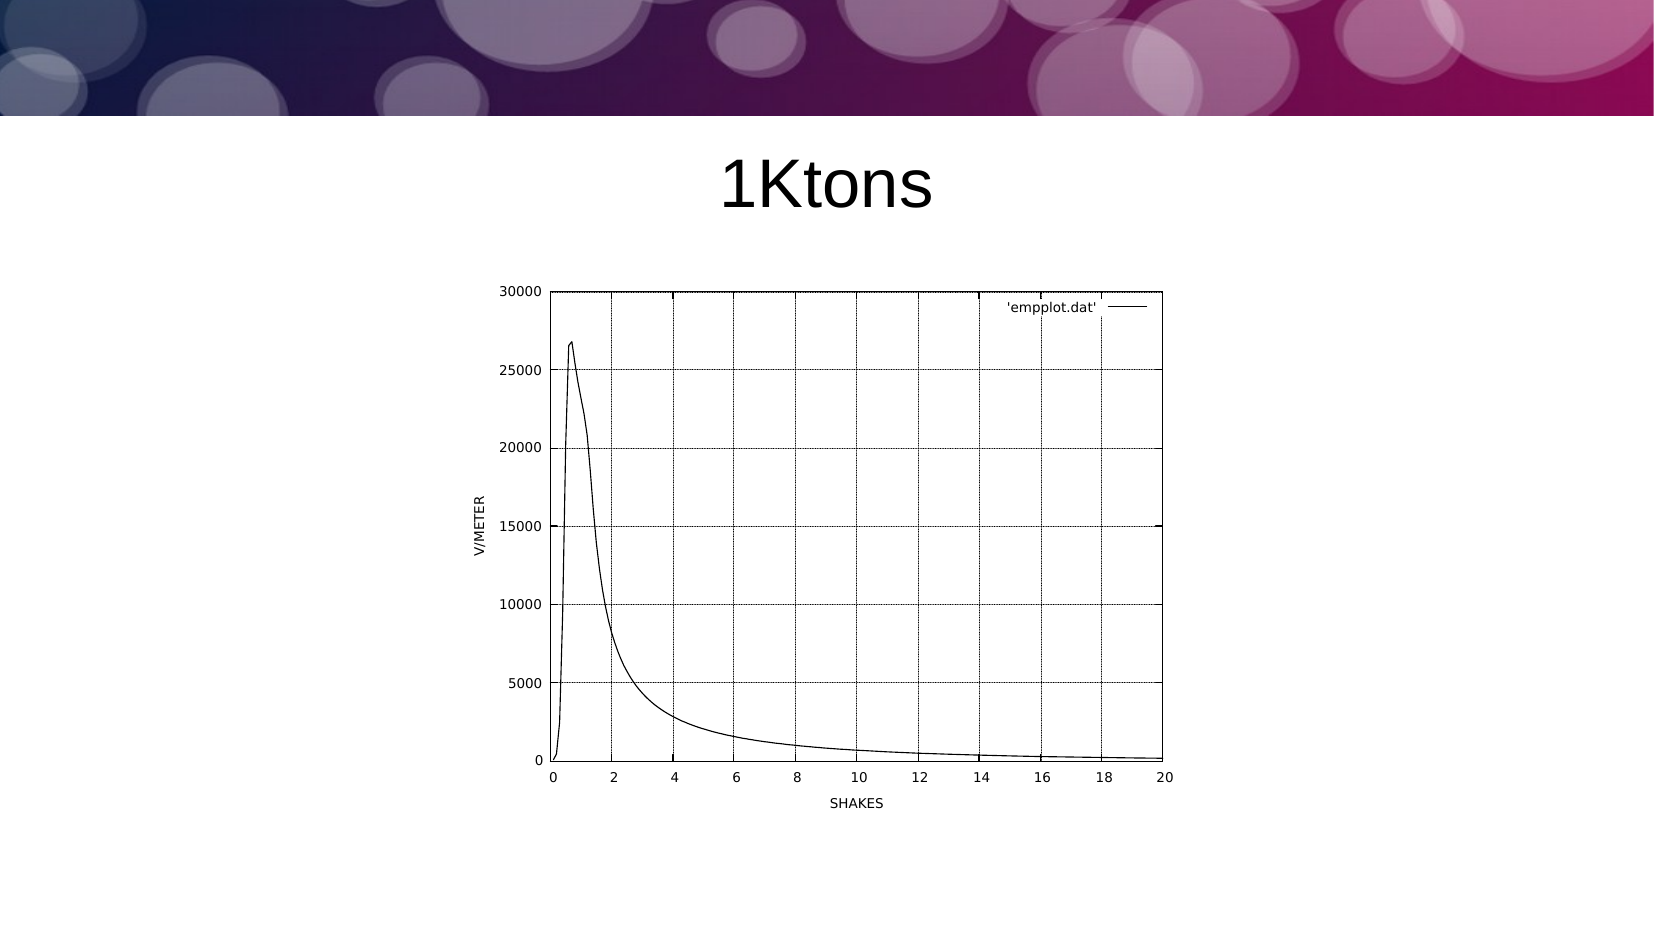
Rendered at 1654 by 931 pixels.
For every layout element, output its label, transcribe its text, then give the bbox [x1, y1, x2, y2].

picture [0, 0, 1654, 116]
title 1Ktons [82, 119, 1571, 249]
picture [466, 274, 1187, 815]
